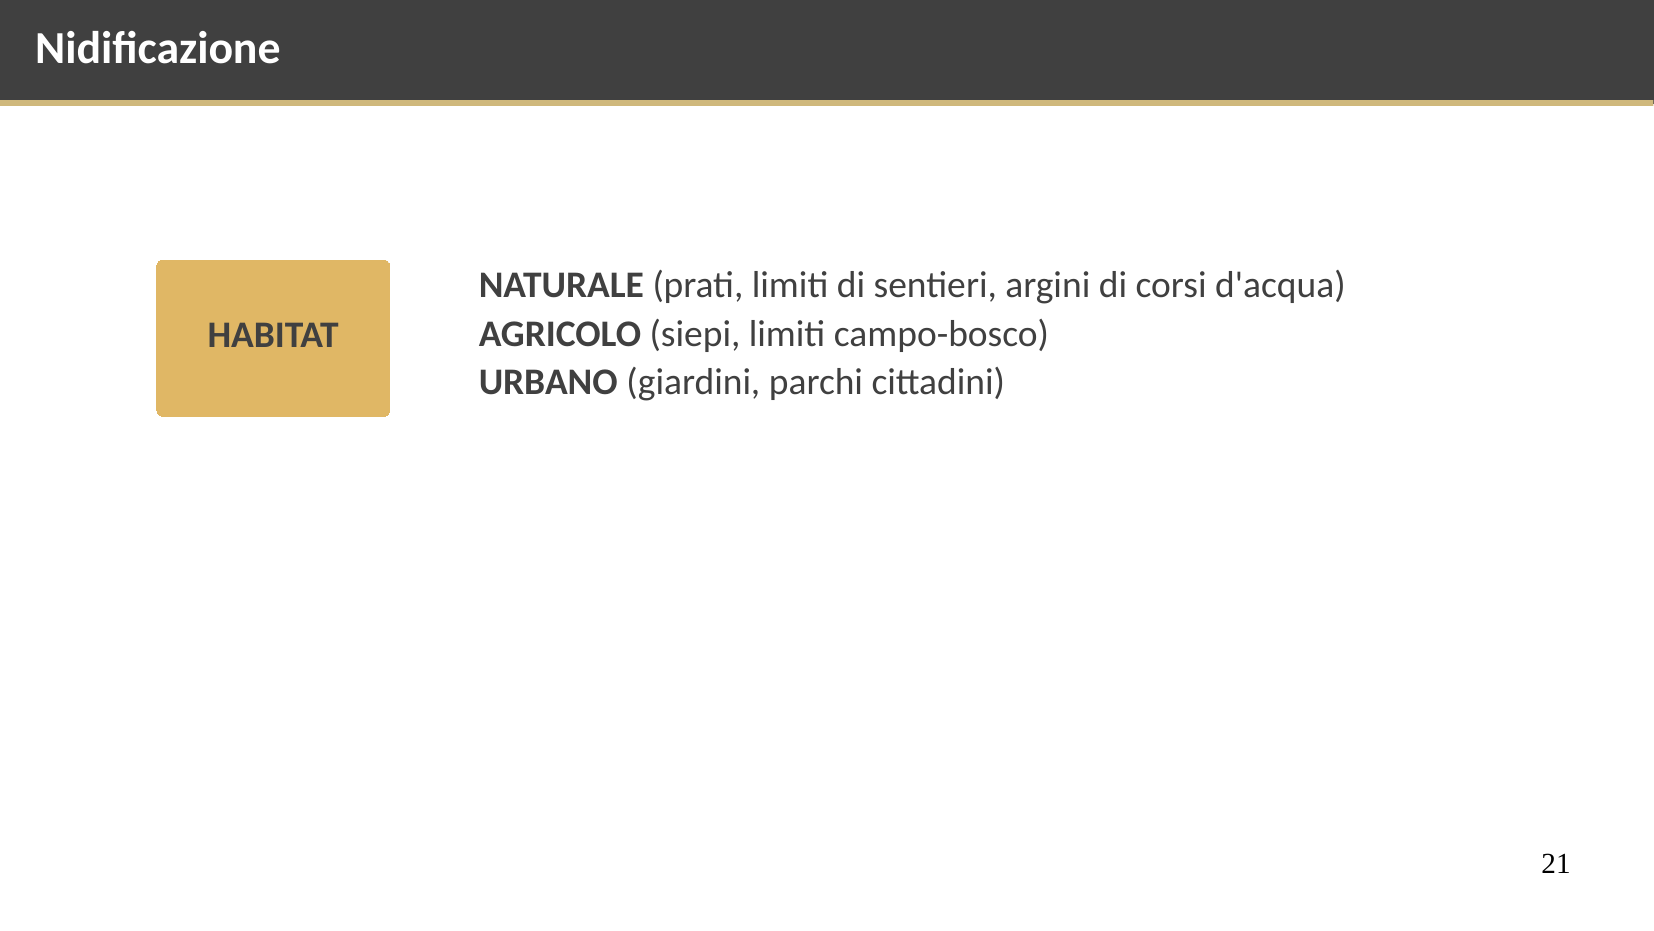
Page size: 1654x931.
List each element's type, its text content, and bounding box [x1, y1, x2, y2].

text_box NATURALE (prati, limiti di sentieri, argini di corsi d'acqua) AGRICOLO (siepi, limiti campo-bosco) URBANO (giardini, parchi cittadini) [464, 261, 1364, 450]
text_box HABITAT [156, 260, 390, 417]
text_box Nidificazione [0, 0, 1654, 100]
